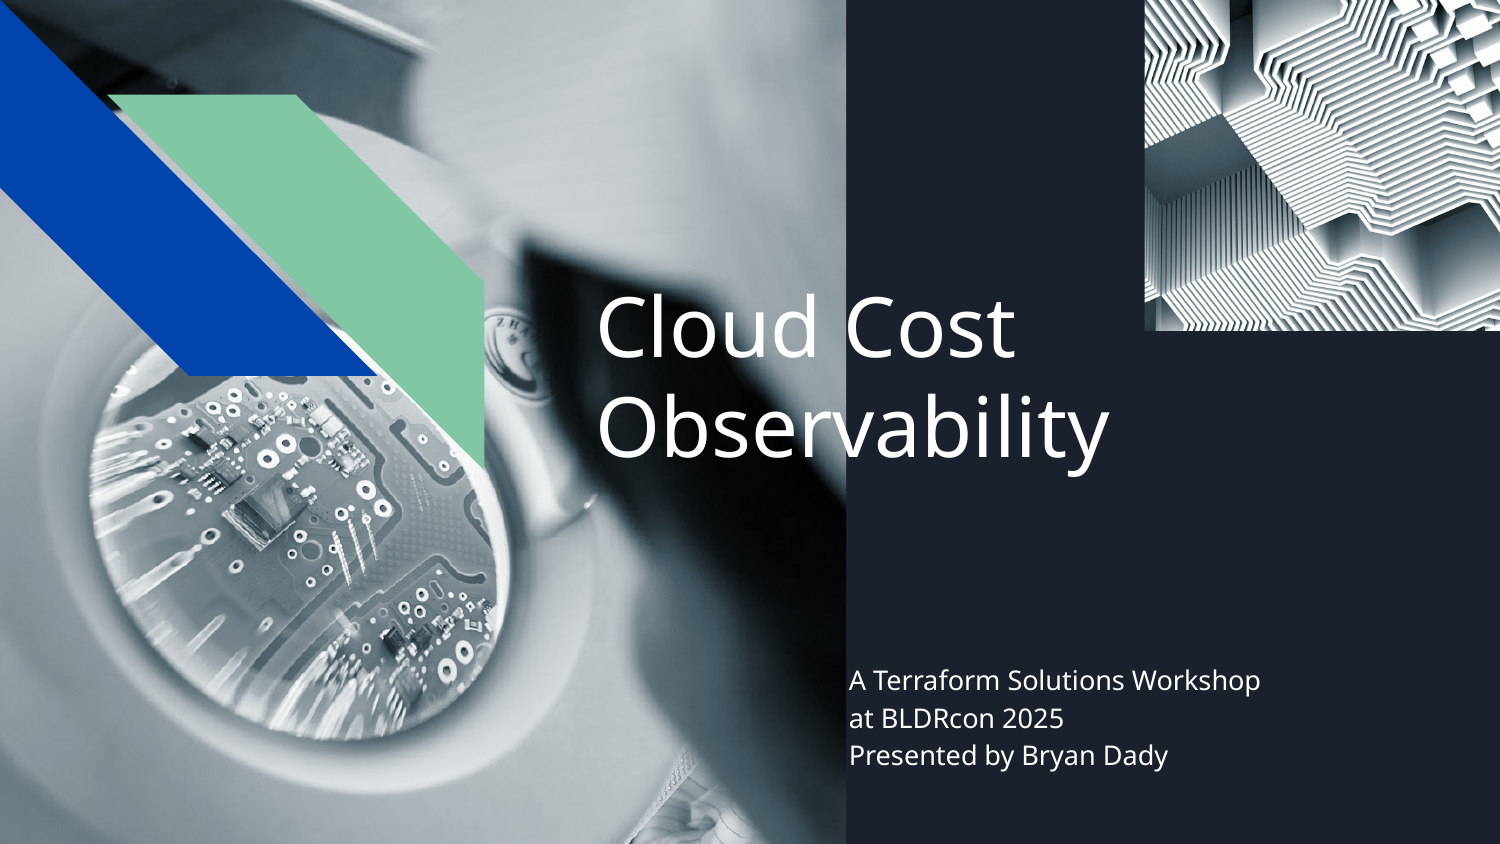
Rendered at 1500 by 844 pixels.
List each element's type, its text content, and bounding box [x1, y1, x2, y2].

picture [10, 0, 438, 197]
picture [1365, 0, 1500, 189]
title Cloud Cost Observability [580, 258, 1404, 518]
subtitle A Terraform Solutions Workshop at BLDRcon 2025 Presented by Bryan Dady [833, 643, 1404, 727]
